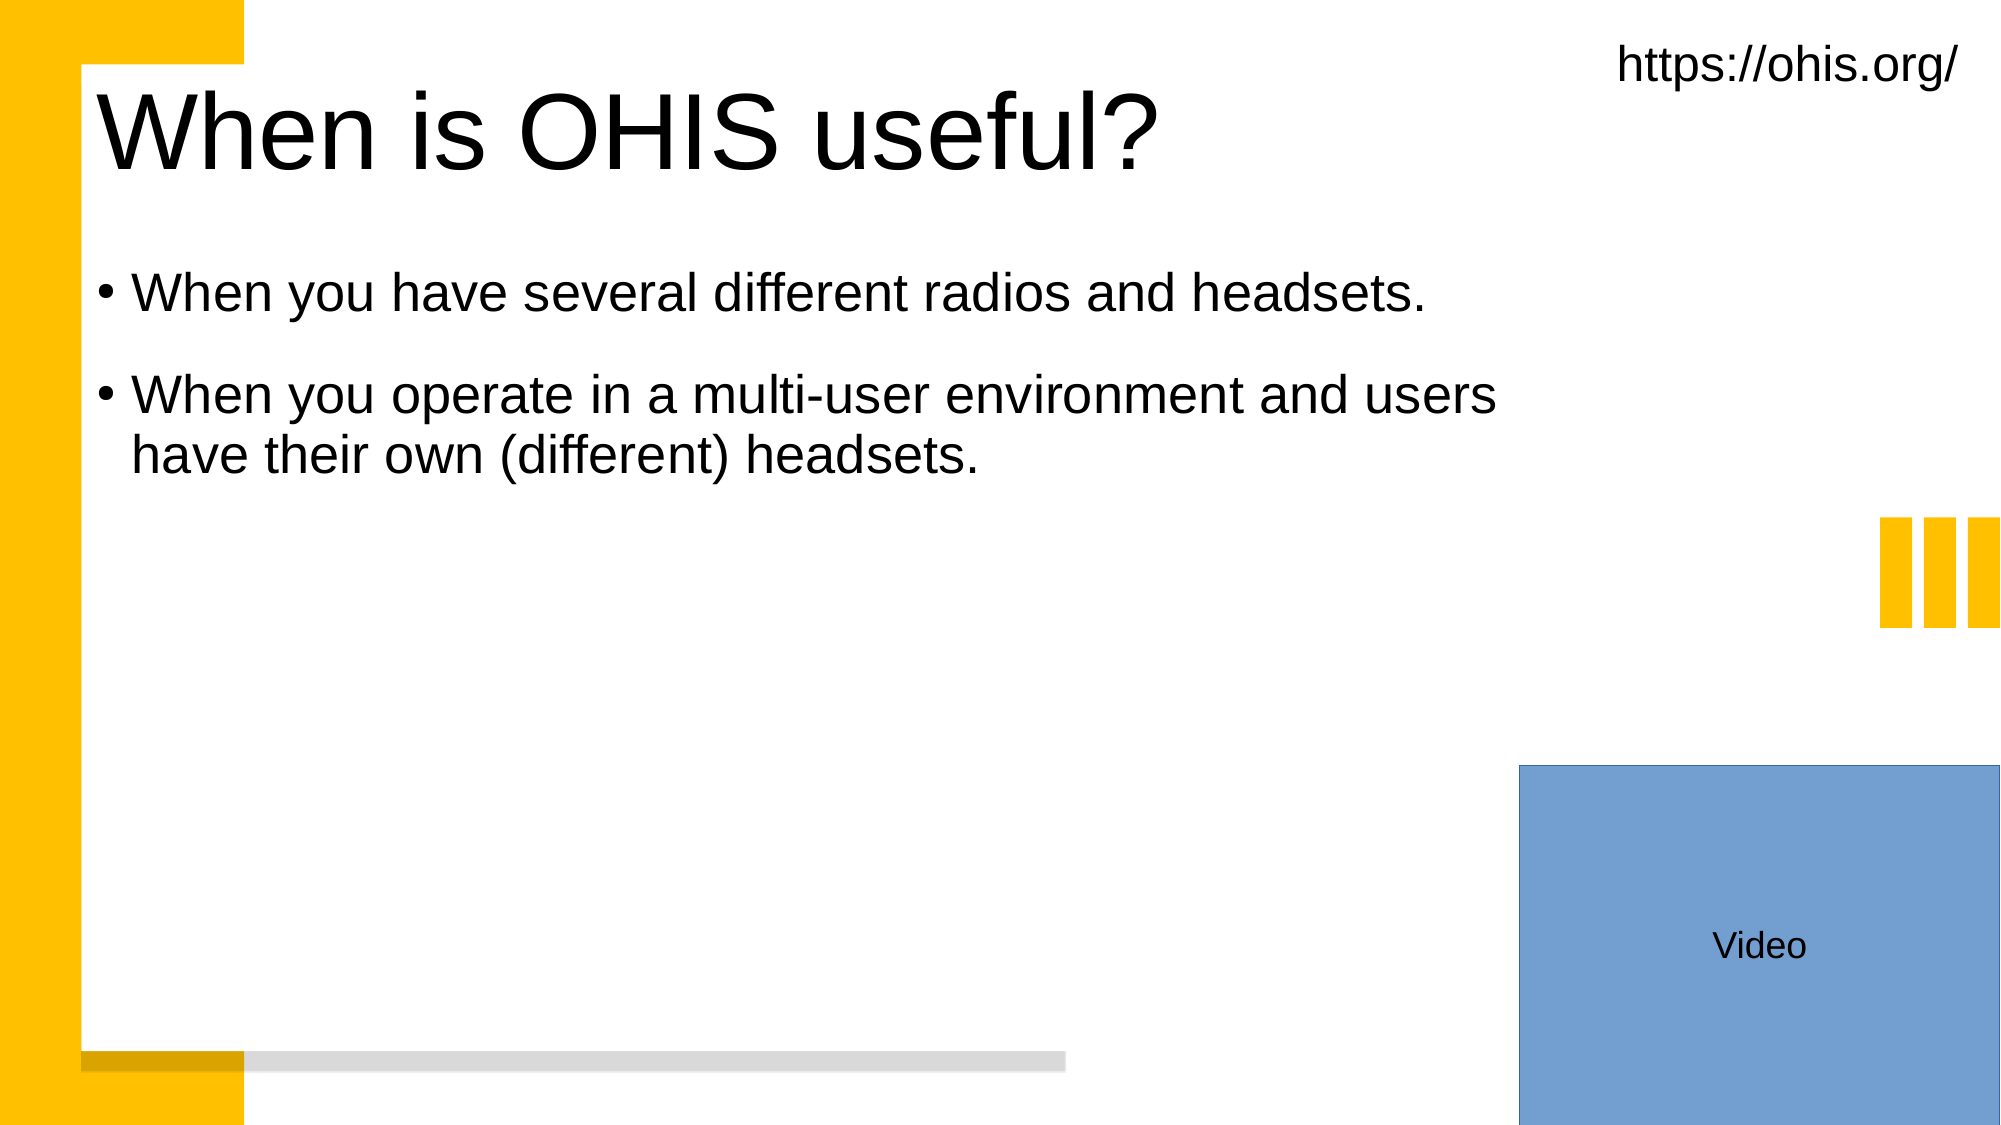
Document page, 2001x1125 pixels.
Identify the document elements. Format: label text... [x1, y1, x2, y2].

text_box When is OHIS useful? [81, 64, 1921, 201]
text_box Video [1519, 765, 2000, 1125]
text_box [0, 0, 2000, 1125]
text_box When you have several different radios and headsets. When you operate in a multi-user environment and users have their own (different) headsets. [81, 254, 1516, 1041]
text_box https://ohis.org/ [1590, 29, 1974, 105]
